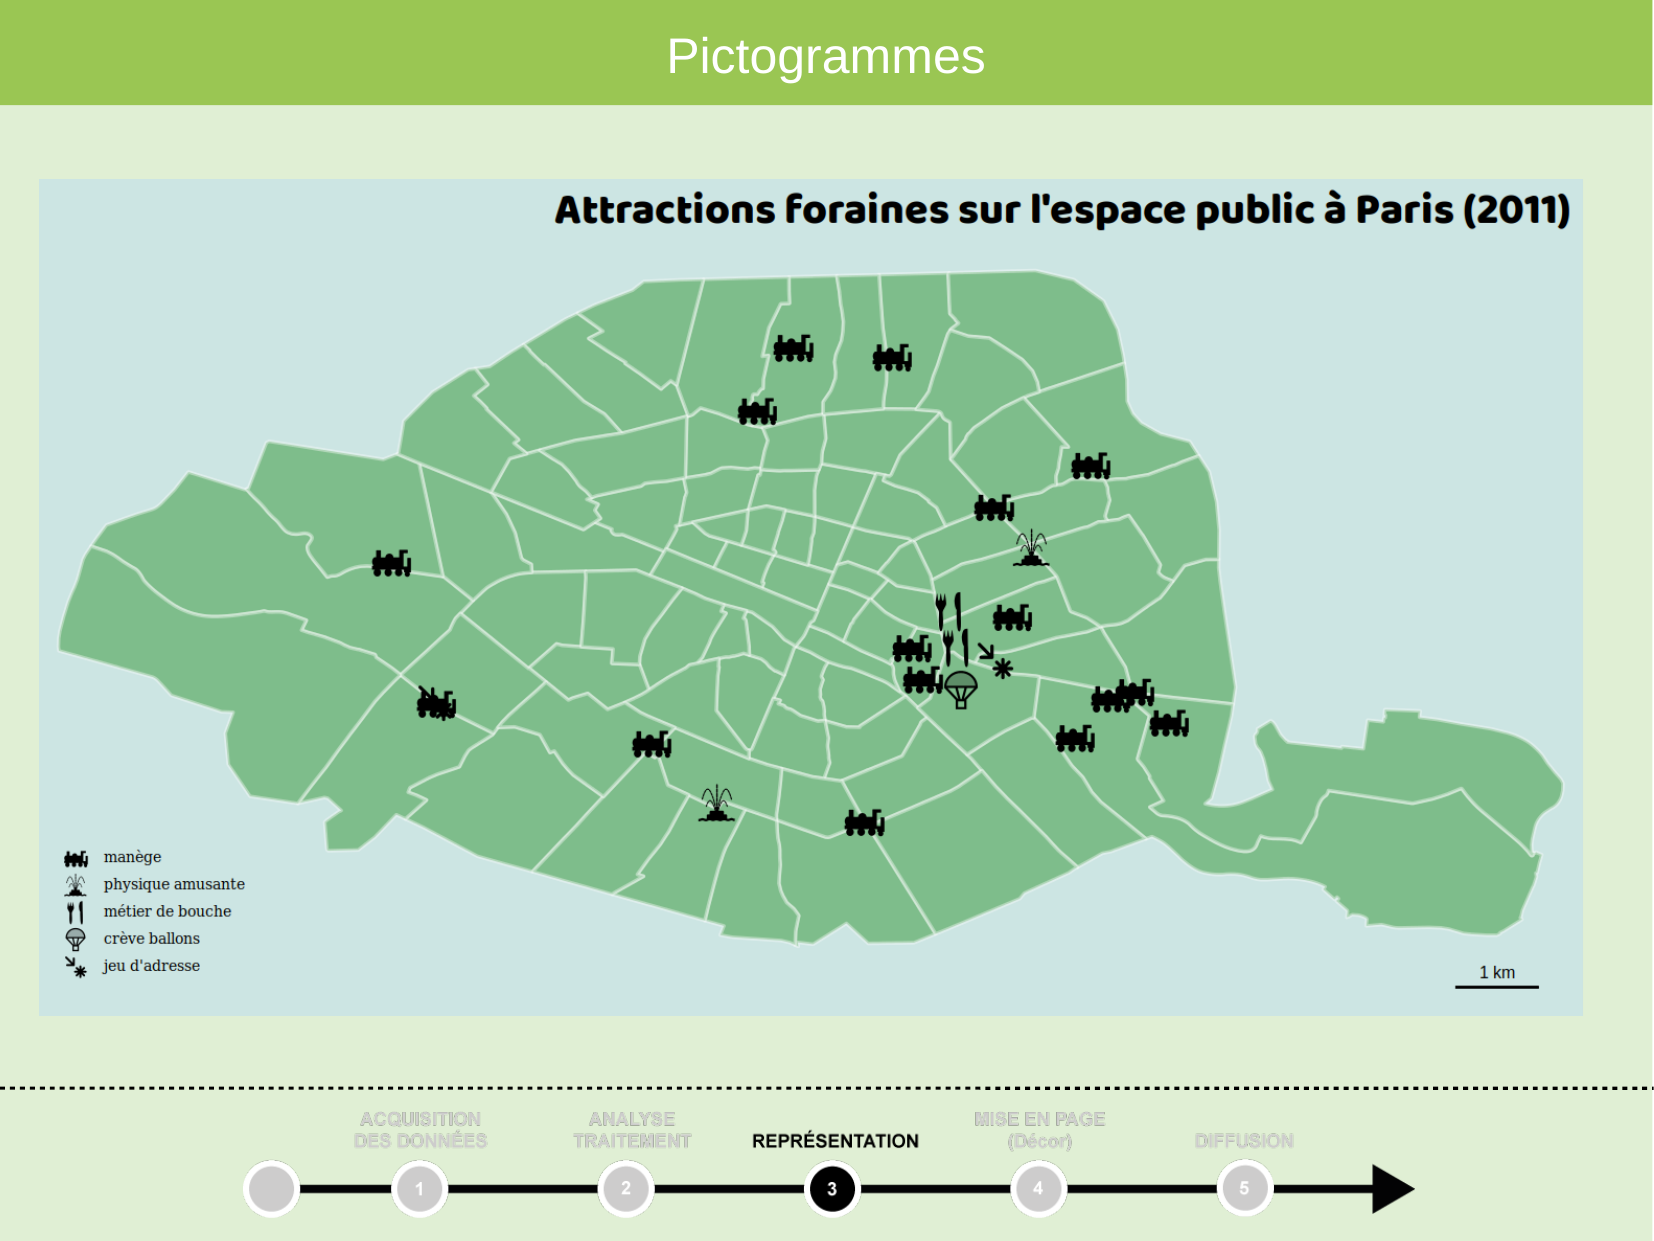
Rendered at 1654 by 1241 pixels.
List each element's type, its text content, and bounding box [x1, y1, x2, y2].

text_box Pictogrammes [82, 19, 1570, 88]
picture [243, 1109, 1415, 1218]
picture [39, 179, 1584, 1016]
